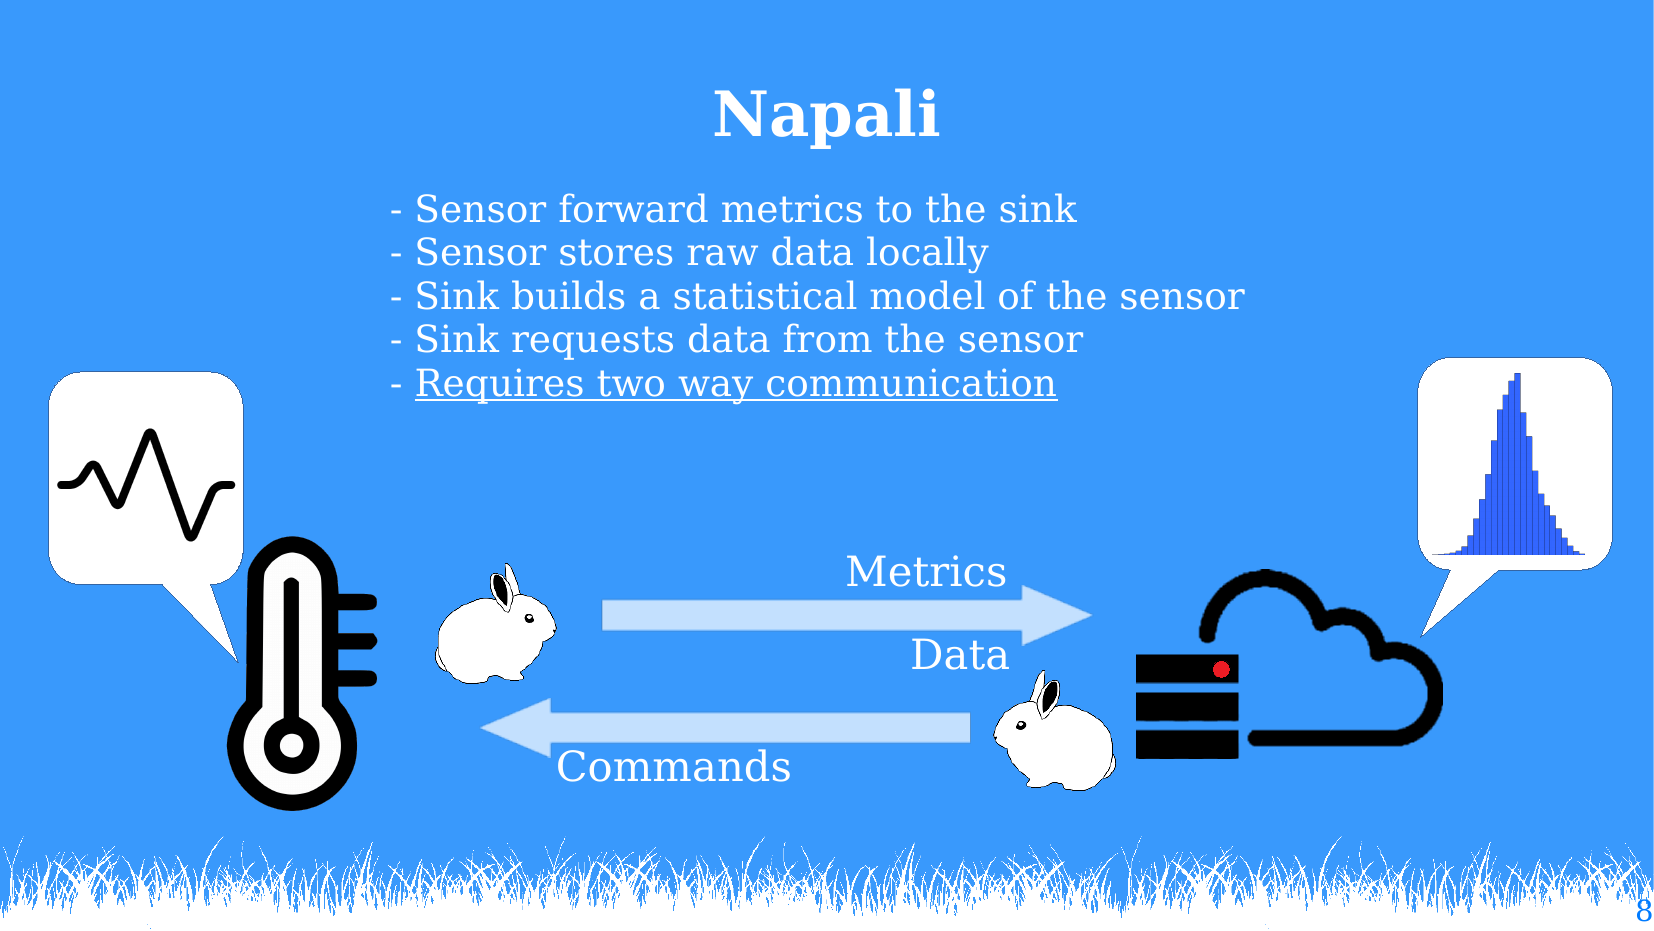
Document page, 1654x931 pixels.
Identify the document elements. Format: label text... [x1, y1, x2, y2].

text_box [48, 553, 244, 663]
picture [0, 0, 1654, 931]
text_box [1212, 660, 1231, 679]
text_box [1417, 357, 1613, 638]
text_box - Sensor forward metrics to the sink - Sensor stores raw data locally - Sink builds a statistical model of the sensor - Sink requests data from the sensor - Requires two way communication [375, 180, 1306, 413]
text_box Data [895, 623, 1316, 687]
title [82, 37, 1571, 193]
text_box Metrics [830, 540, 1251, 605]
text_box [48, 371, 244, 419]
text_box Commands [541, 758, 961, 799]
